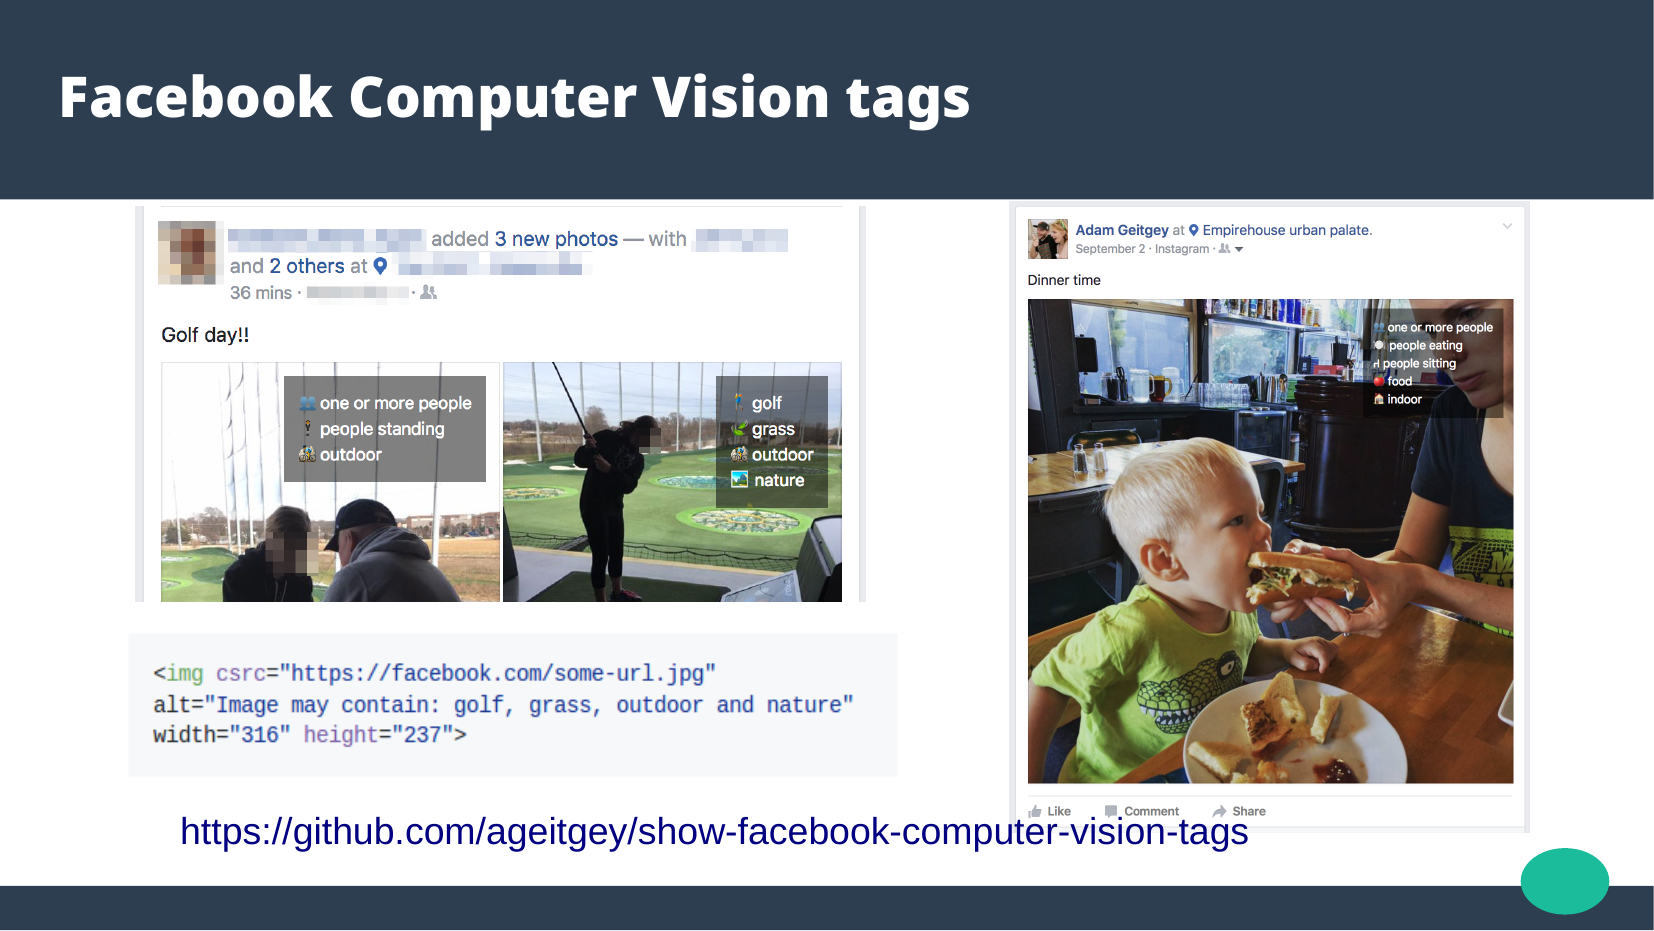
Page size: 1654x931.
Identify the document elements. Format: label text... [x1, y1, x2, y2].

title Facebook Computer Vision tags [59, 37, 1595, 155]
picture [116, 618, 898, 796]
picture [135, 206, 866, 602]
text_box https://github.com/ageitgey/show-facebook-computer-vision-tags [165, 803, 1477, 874]
picture [1009, 201, 1530, 833]
